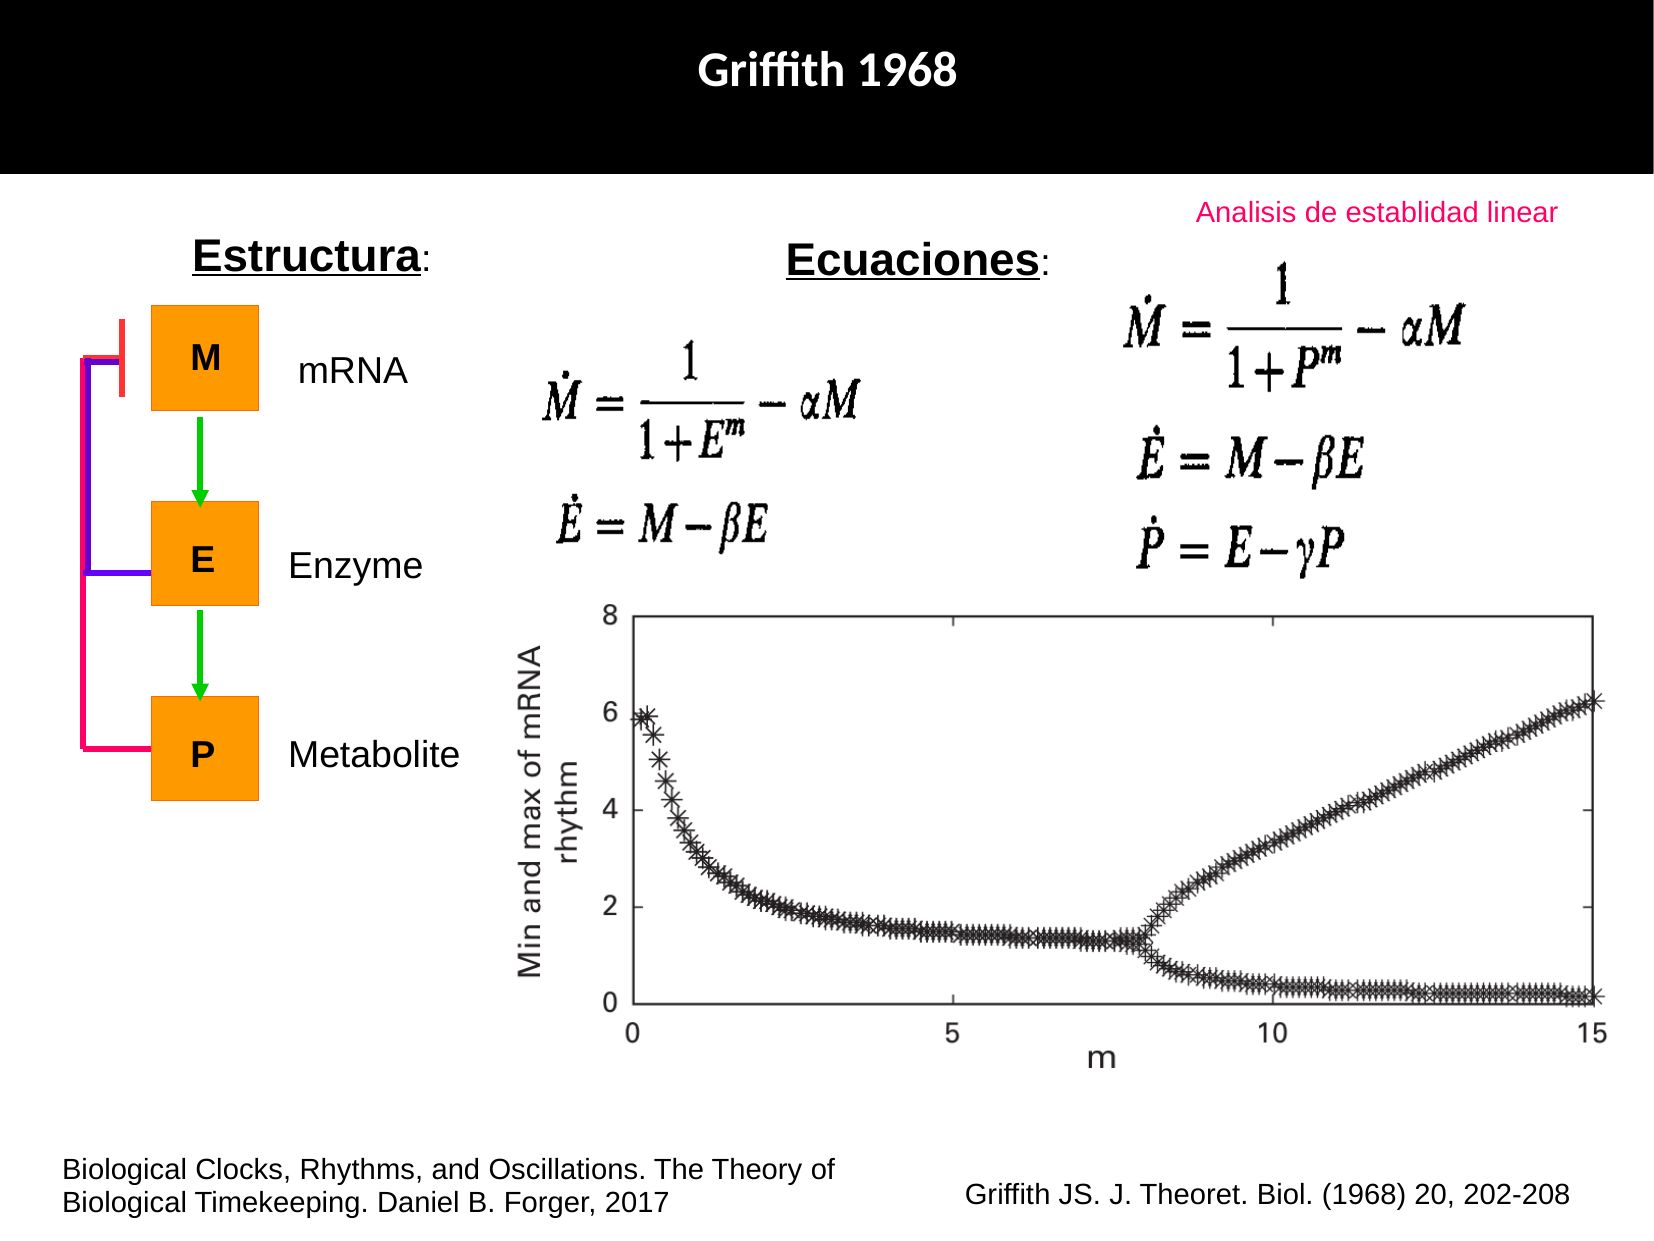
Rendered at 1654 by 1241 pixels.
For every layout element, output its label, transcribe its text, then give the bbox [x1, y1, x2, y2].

text_box [151, 501, 259, 606]
text_box Estructura: [177, 218, 544, 291]
text_box Biological Clocks, Rhythms, and Oscillations. The Theory of Biological Timekeeping. Daniel B. Forger, 2017 [47, 1145, 863, 1227]
text_box Enzyme [273, 533, 449, 597]
text_box Con 3 Variables: Usan criterio Hurwitz's y demuestran que cuando m > 8 siempre existirán valores de parámetros donde el punto fijo dejará de ser estable y por lo tanto aumenta la probabilidad de que emerjan ciclos limites (oscilaciones sostenidas). Dado que m tiene que ser bastante grande duda que esa capacidad de represión cooperativa pueda ser alcanzada por la acción de un solo gen auto-regulandose. [913, 1081, 1617, 1241]
picture [517, 308, 884, 570]
text_box P [175, 722, 238, 812]
text_box [0, 0, 1654, 173]
text_box Griffith JS. J. Theoret. Biol. (1968) 20, 202-208 [950, 1170, 1654, 1235]
text_box M [175, 325, 226, 388]
text_box Analisis de establidad linear [1181, 188, 1630, 248]
text_box Con 2 Variables: Usan criterio Bendixson para demostrar analíticamente que no hay oscilaciones sostenidas. Se pueden presentar oscilaciones amortiguadas con decay muy lentas. [469, 786, 863, 1087]
text_box [151, 696, 259, 801]
text_box Metabolite [273, 722, 474, 786]
text_box [151, 305, 259, 411]
picture [474, 247, 1651, 1081]
text_box Griffith 1968 [708, 29, 948, 112]
text_box E [175, 527, 221, 590]
text_box mRNA [283, 338, 426, 401]
text_box Ecuaciones: [770, 221, 1134, 295]
